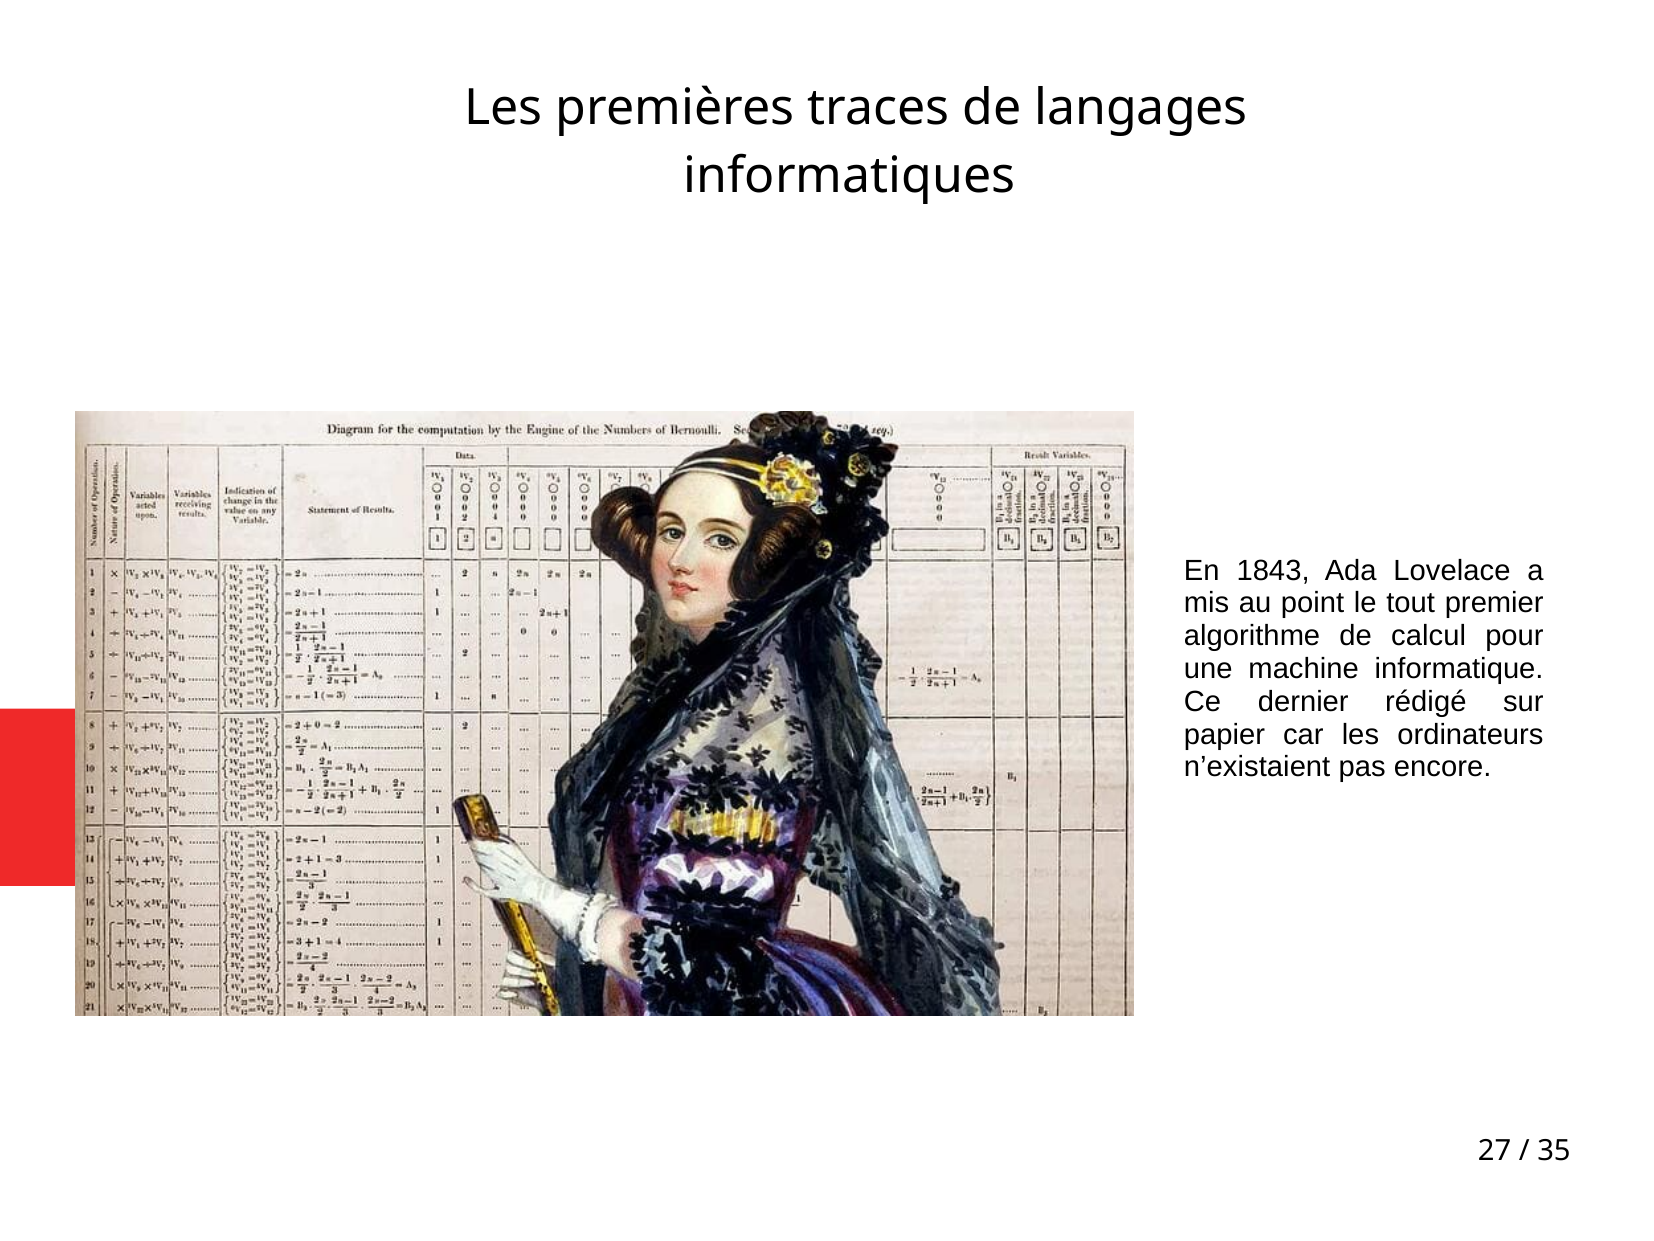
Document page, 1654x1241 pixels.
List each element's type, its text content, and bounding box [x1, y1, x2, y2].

text_box En 1843, Ada Lovelace a mis au point le tout premier algorithme de calcul pour une machine informatique. Ce dernier rédigé sur papier car les ordinateurs n’existaient pas encore. [1169, 546, 1560, 981]
picture [75, 411, 1134, 1016]
list Les premières traces de langages informatiques [366, 70, 1276, 249]
